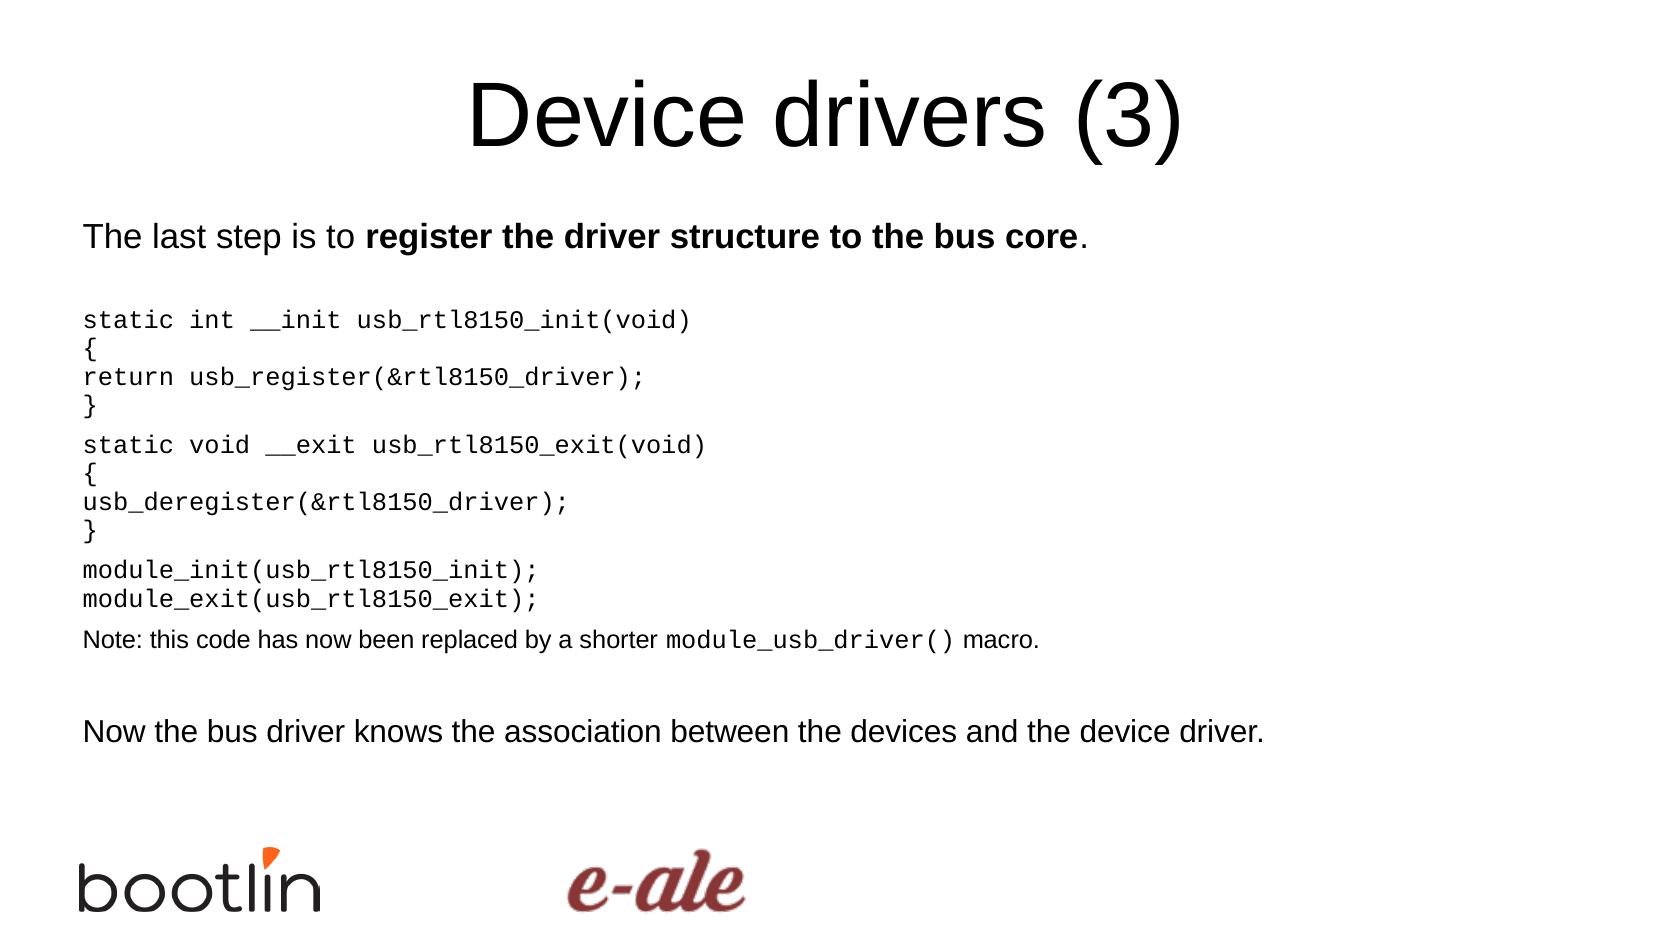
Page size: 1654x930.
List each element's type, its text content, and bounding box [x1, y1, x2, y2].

list The last step is to register the driver structure to the bus core. static int __init usb_rtl8150_init(void) { return usb_register(&rtl8150_driver); } static void __exit usb_rtl8150_exit(void) { usb_deregister(&rtl8150_driver); } module_init(usb_rtl8150_init); module_exit(usb_rtl8150_exit); Note: this code has now been replaced by a shorter module_usb_driver() macro. Now the bus driver knows the association between the devices and the device driver. [82, 217, 1571, 757]
title Device drivers (3) [82, 37, 1571, 193]
picture [79, 847, 320, 912]
picture [565, 847, 749, 915]
